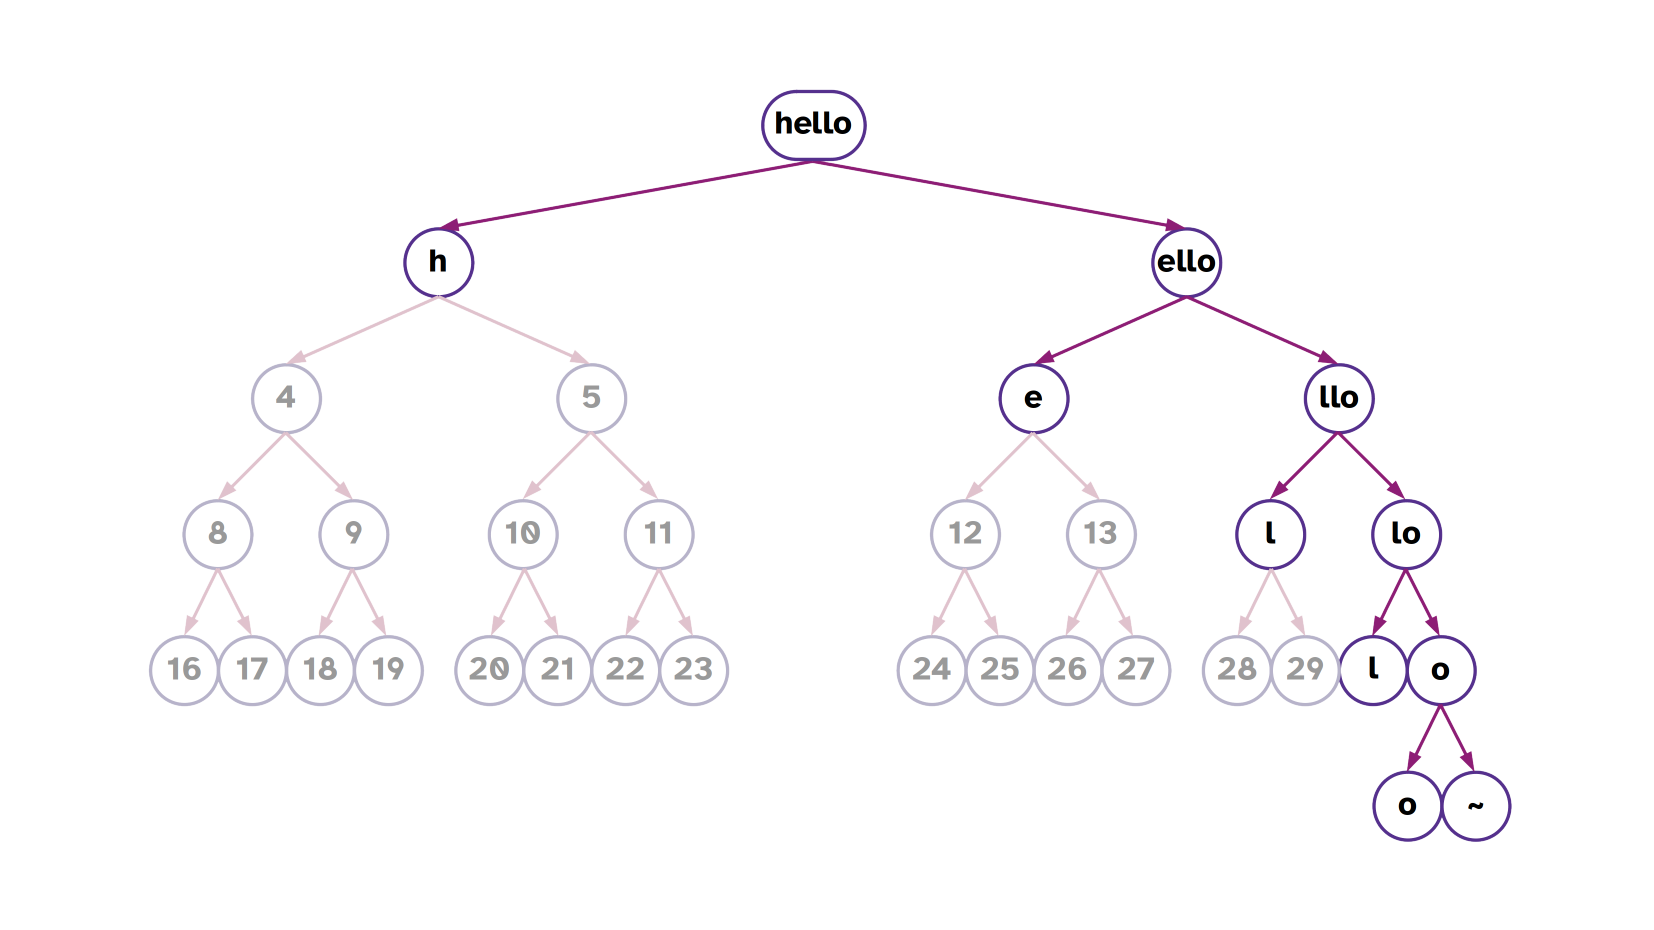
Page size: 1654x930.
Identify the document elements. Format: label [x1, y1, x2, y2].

picture [147, 88, 1513, 843]
